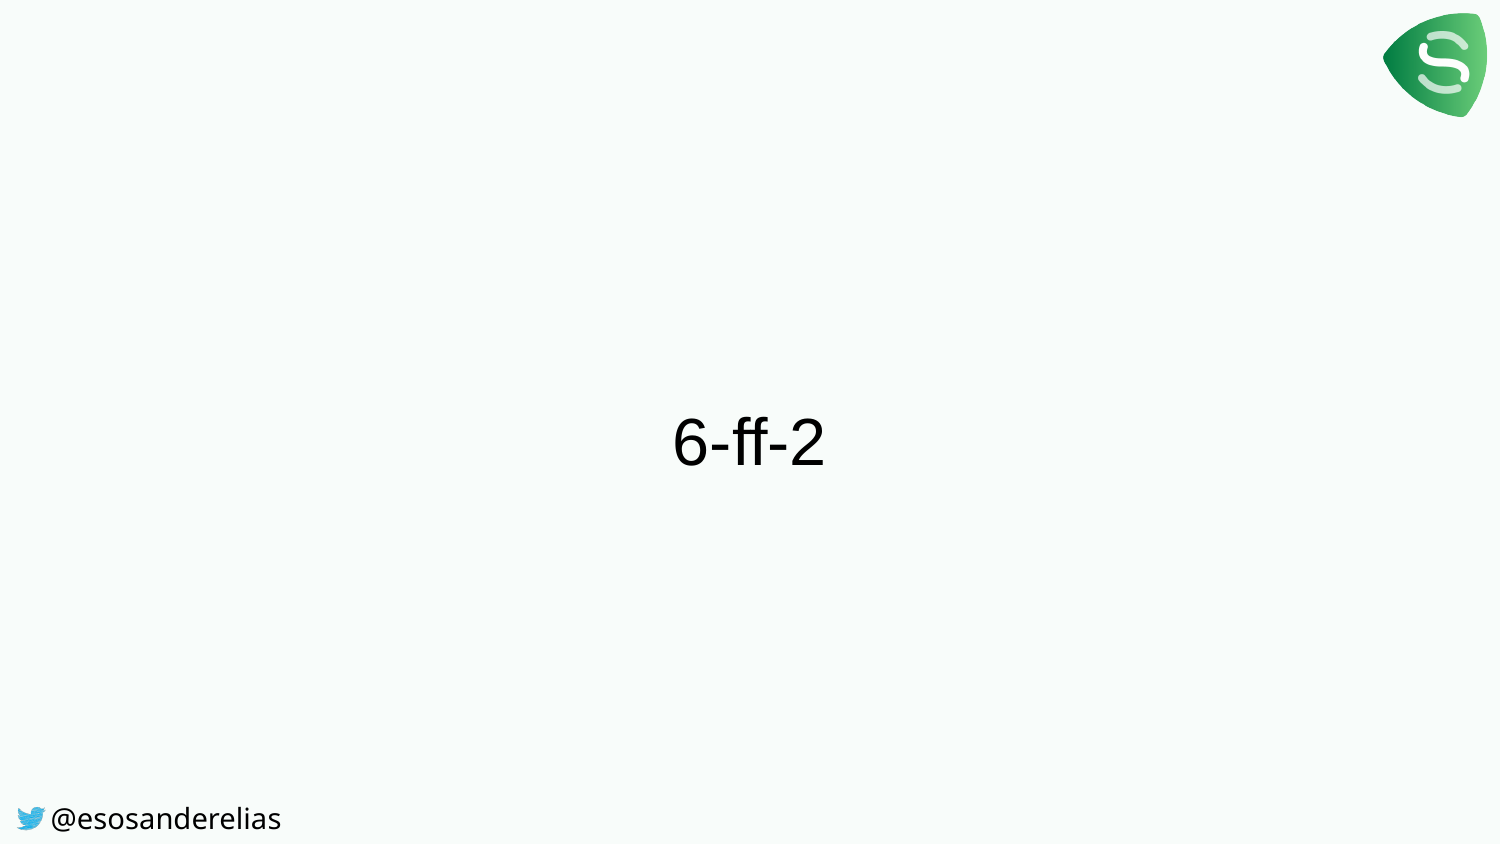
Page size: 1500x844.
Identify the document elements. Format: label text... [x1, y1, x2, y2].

text_box 6-ff-2 [75, 197, 1425, 687]
picture [1376, 6, 1494, 124]
picture [2, 790, 60, 844]
